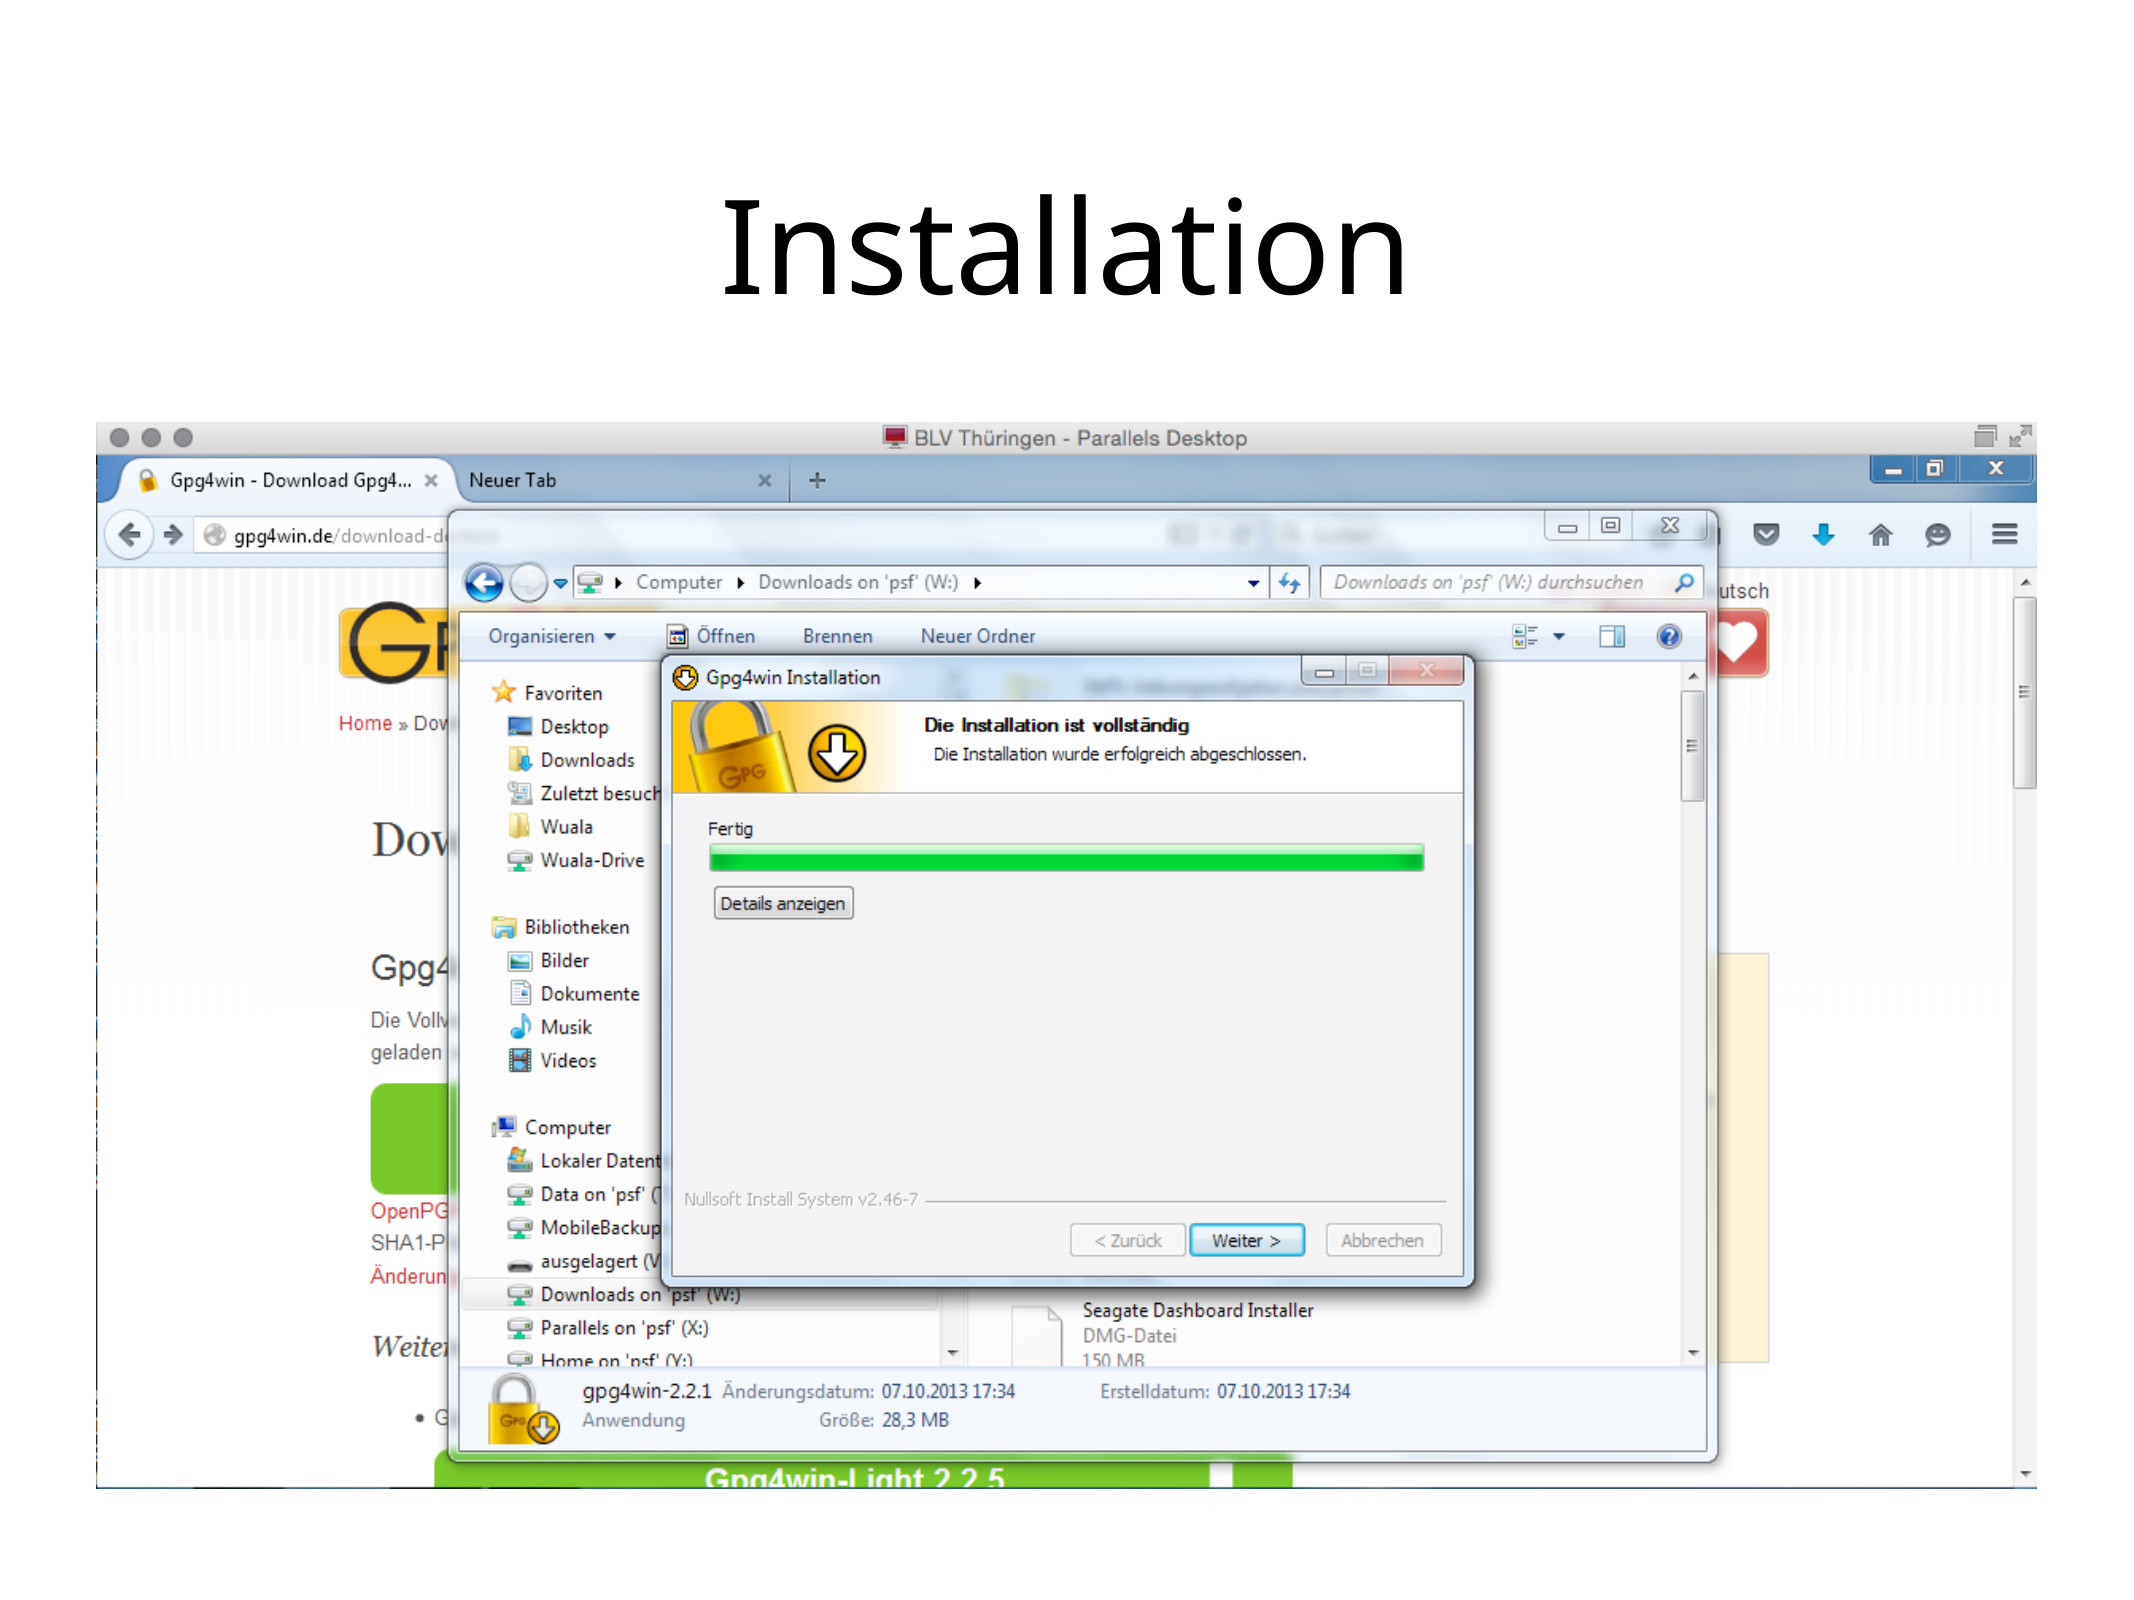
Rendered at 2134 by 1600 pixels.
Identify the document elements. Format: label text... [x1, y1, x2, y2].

title Installation [208, 41, 1925, 422]
picture [96, 422, 2037, 1489]
